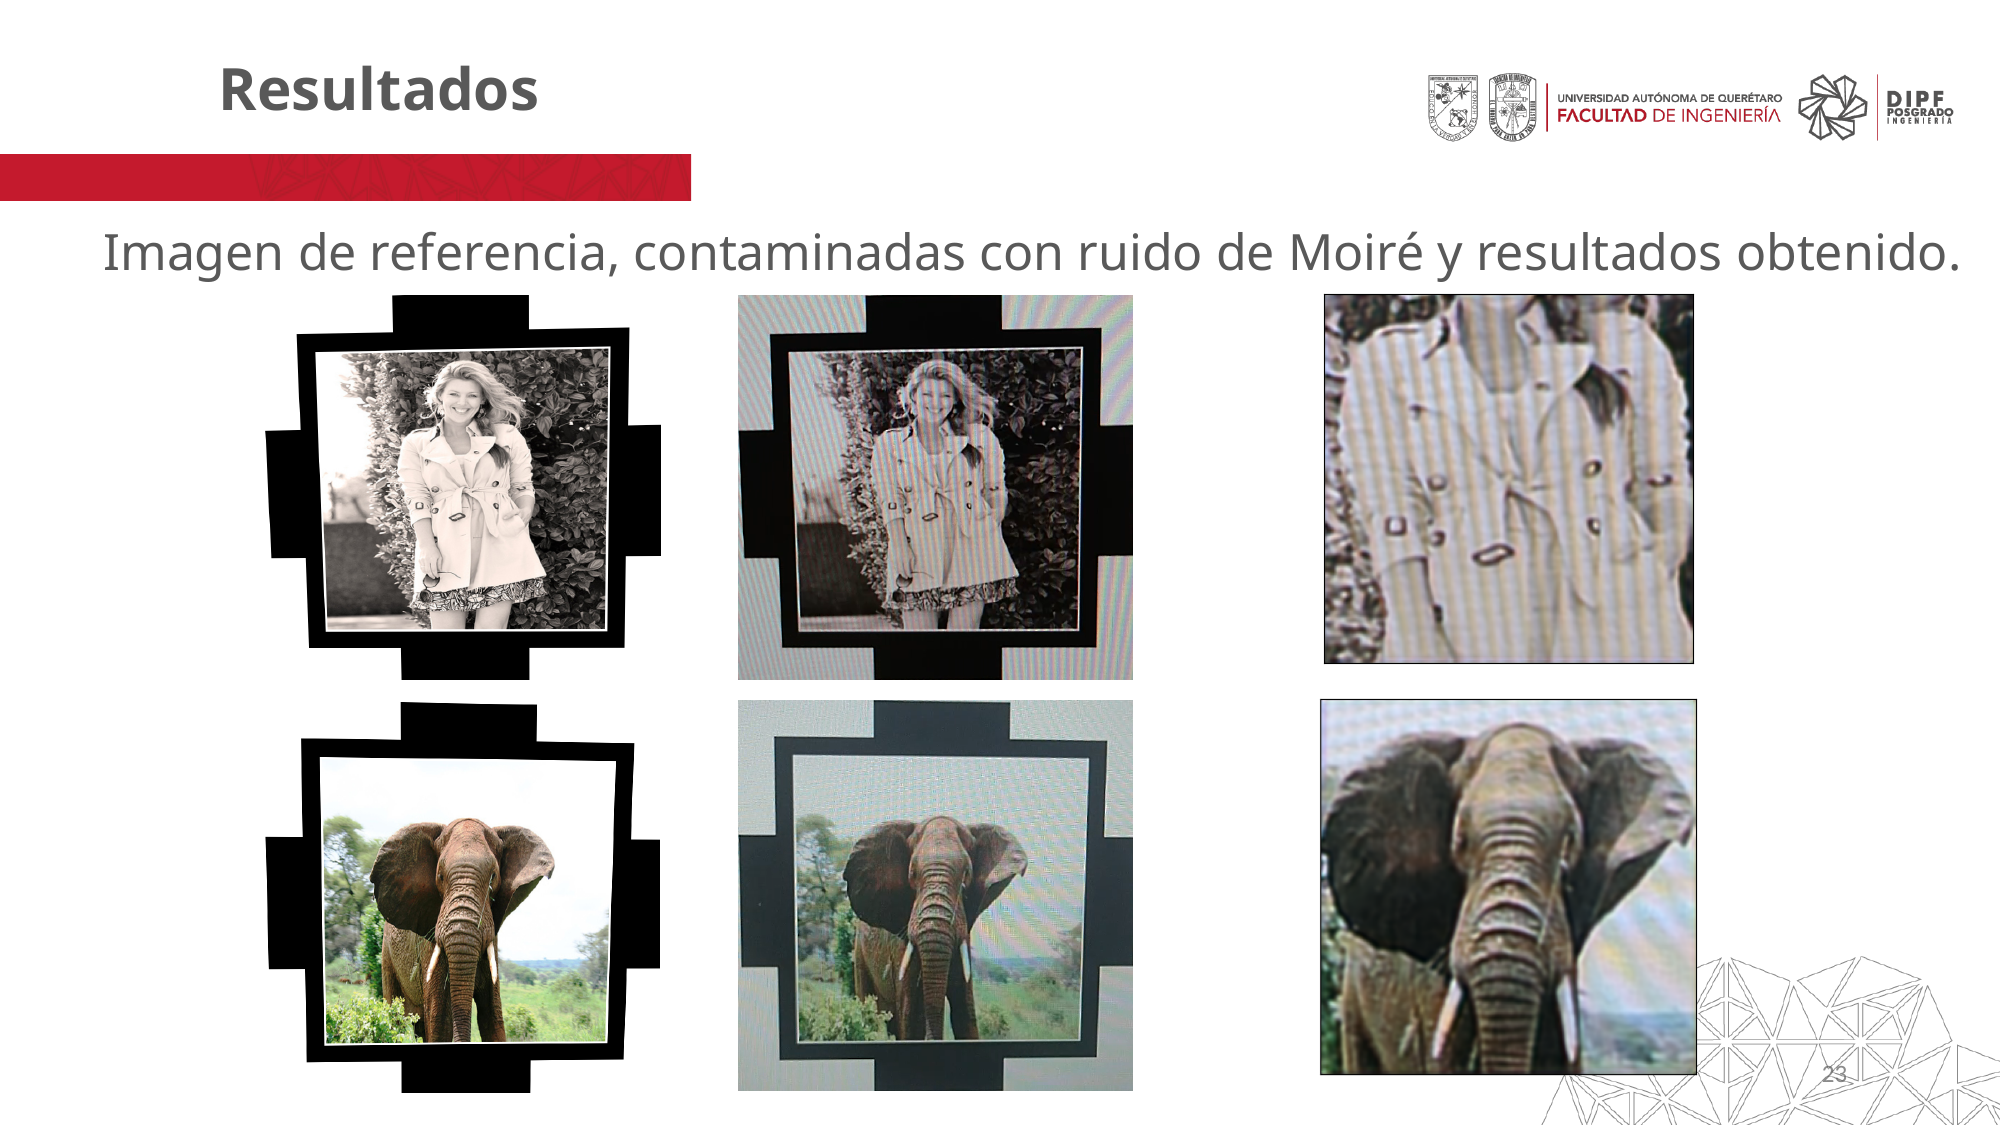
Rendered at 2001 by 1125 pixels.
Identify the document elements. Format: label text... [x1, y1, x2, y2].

picture [1175, 236, 2000, 1125]
picture [738, 700, 1133, 1091]
picture [738, 295, 1133, 680]
picture [265, 295, 661, 680]
picture [265, 702, 660, 1093]
picture [0, 154, 692, 201]
picture [1422, 66, 1959, 160]
text_box Imagen de referencia, contaminadas con ruido de Moiré y resultados obtenido. [88, 213, 1979, 378]
text_box Resultados [66, 14, 692, 154]
